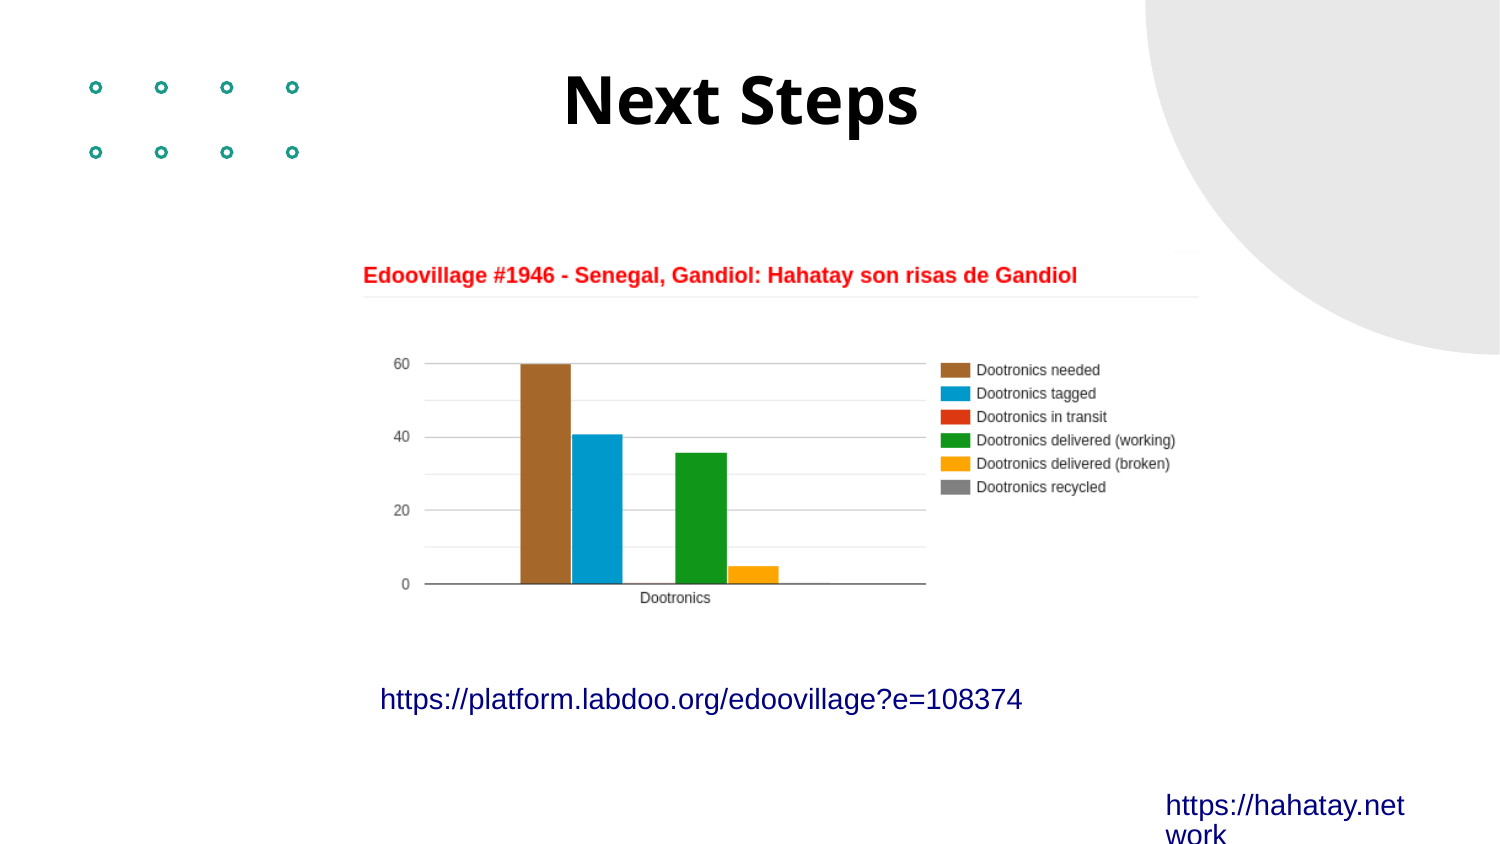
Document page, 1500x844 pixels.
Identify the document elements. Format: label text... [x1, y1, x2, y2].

text_box https://platform.labdoo.org/edoovillage?e=108374 [364, 665, 1162, 731]
title Next Steps [108, 42, 1375, 137]
picture [351, 251, 1199, 613]
